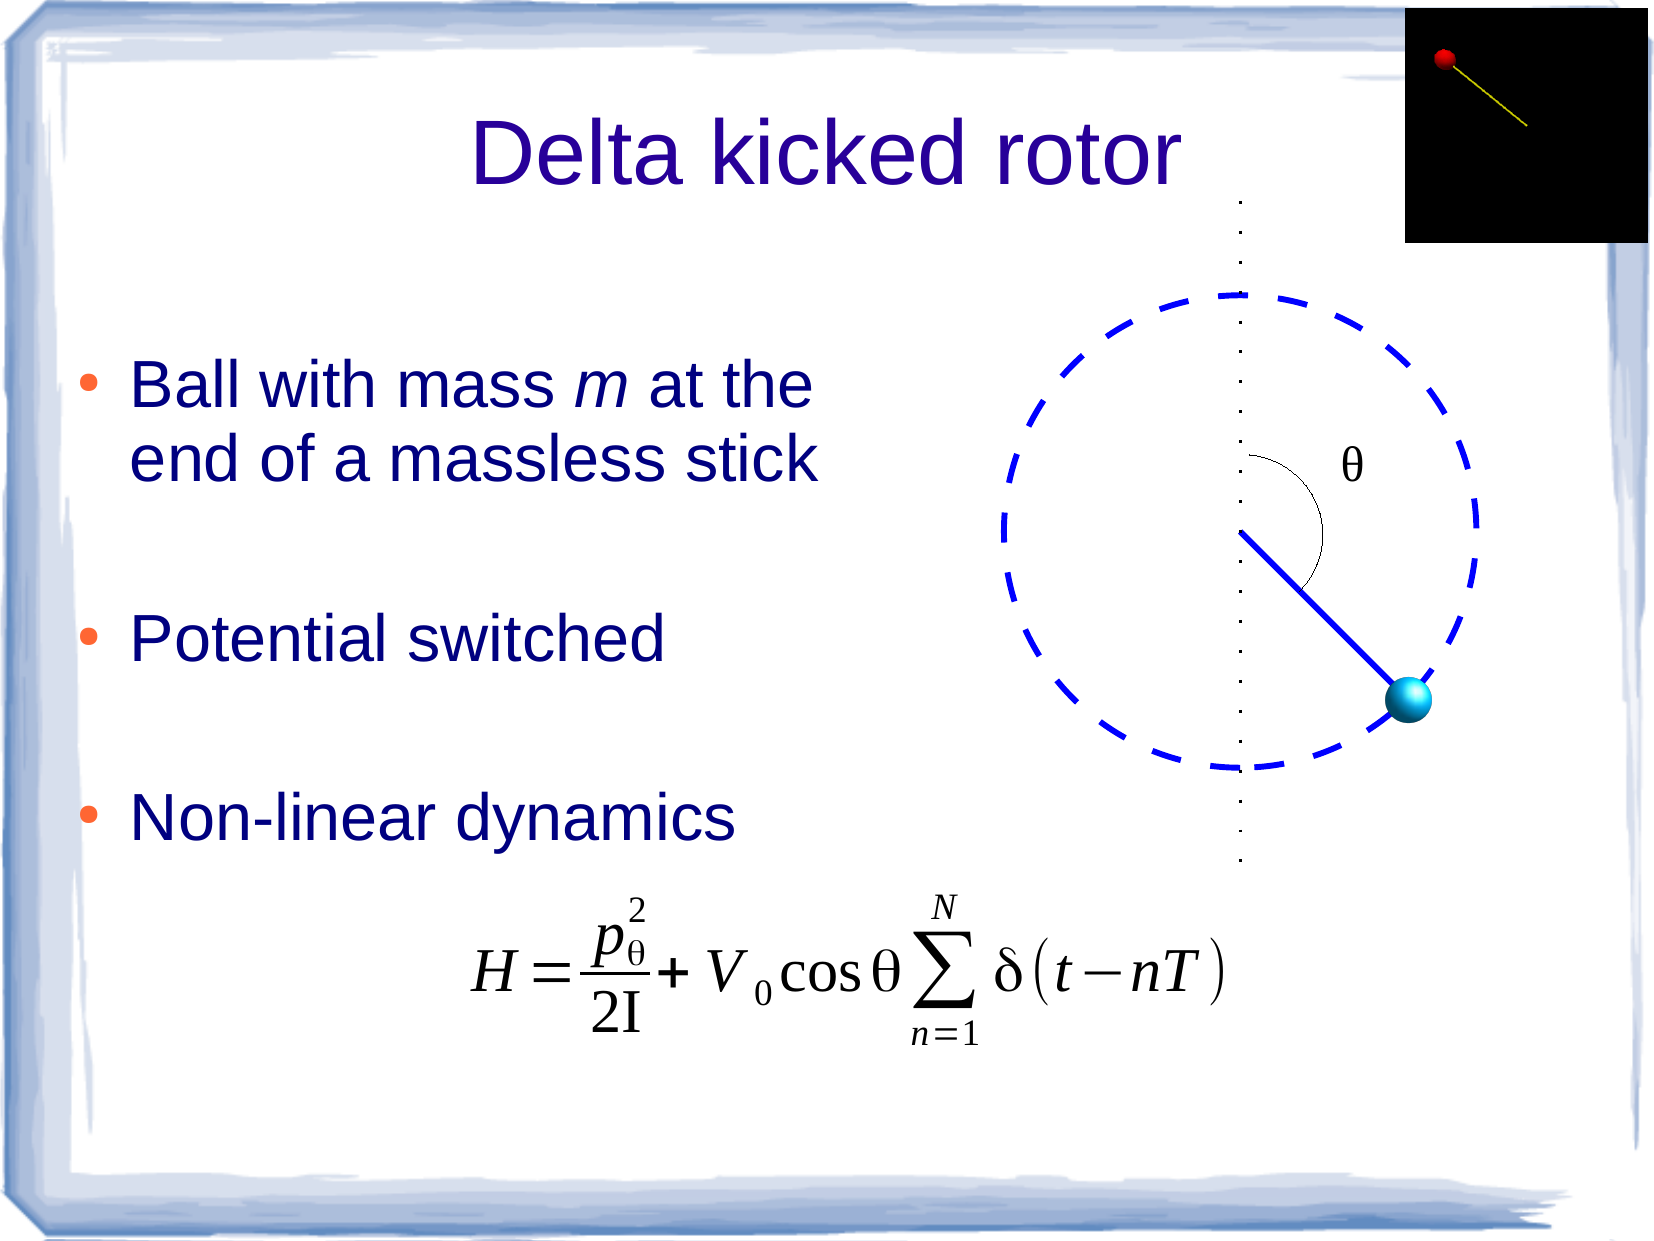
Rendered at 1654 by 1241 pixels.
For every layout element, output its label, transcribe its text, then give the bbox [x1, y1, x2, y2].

picture [0, 0, 1654, 1241]
text_box θ [1340, 437, 1359, 493]
chart [460, 879, 1558, 1054]
title Delta kicked rotor [82, 49, 1571, 257]
list Ball with mass m at the end of a massless stick Potential switched Non-linear dynamics [59, 346, 928, 1132]
